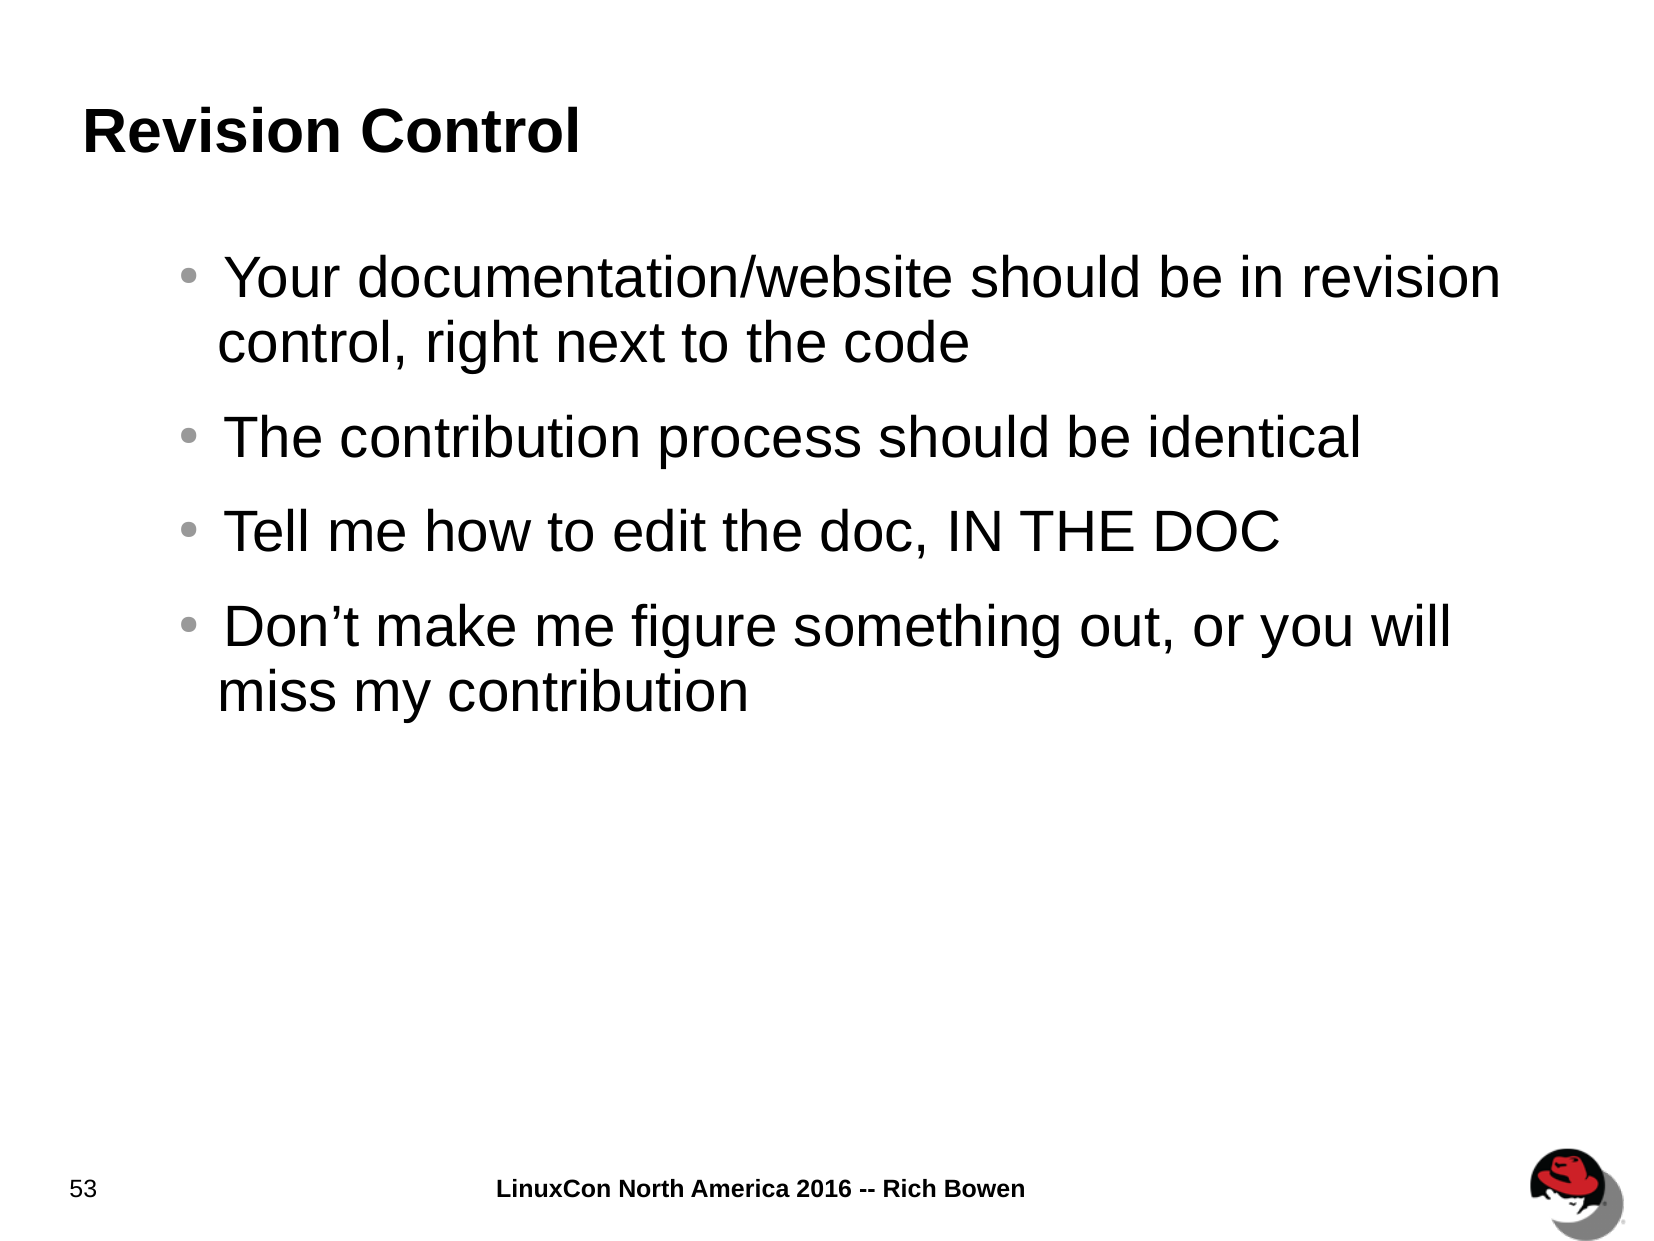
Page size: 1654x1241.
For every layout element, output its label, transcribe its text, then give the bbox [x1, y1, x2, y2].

picture [1529, 1146, 1613, 1224]
title Revision Control [82, 37, 1571, 226]
list Your documentation/website should be in revision control, right next to the code The contribution process should be identical Tell me how to edit the doc, IN THE DOC Don’t make me figure something out, or you will miss my contribution [86, 244, 1576, 1039]
